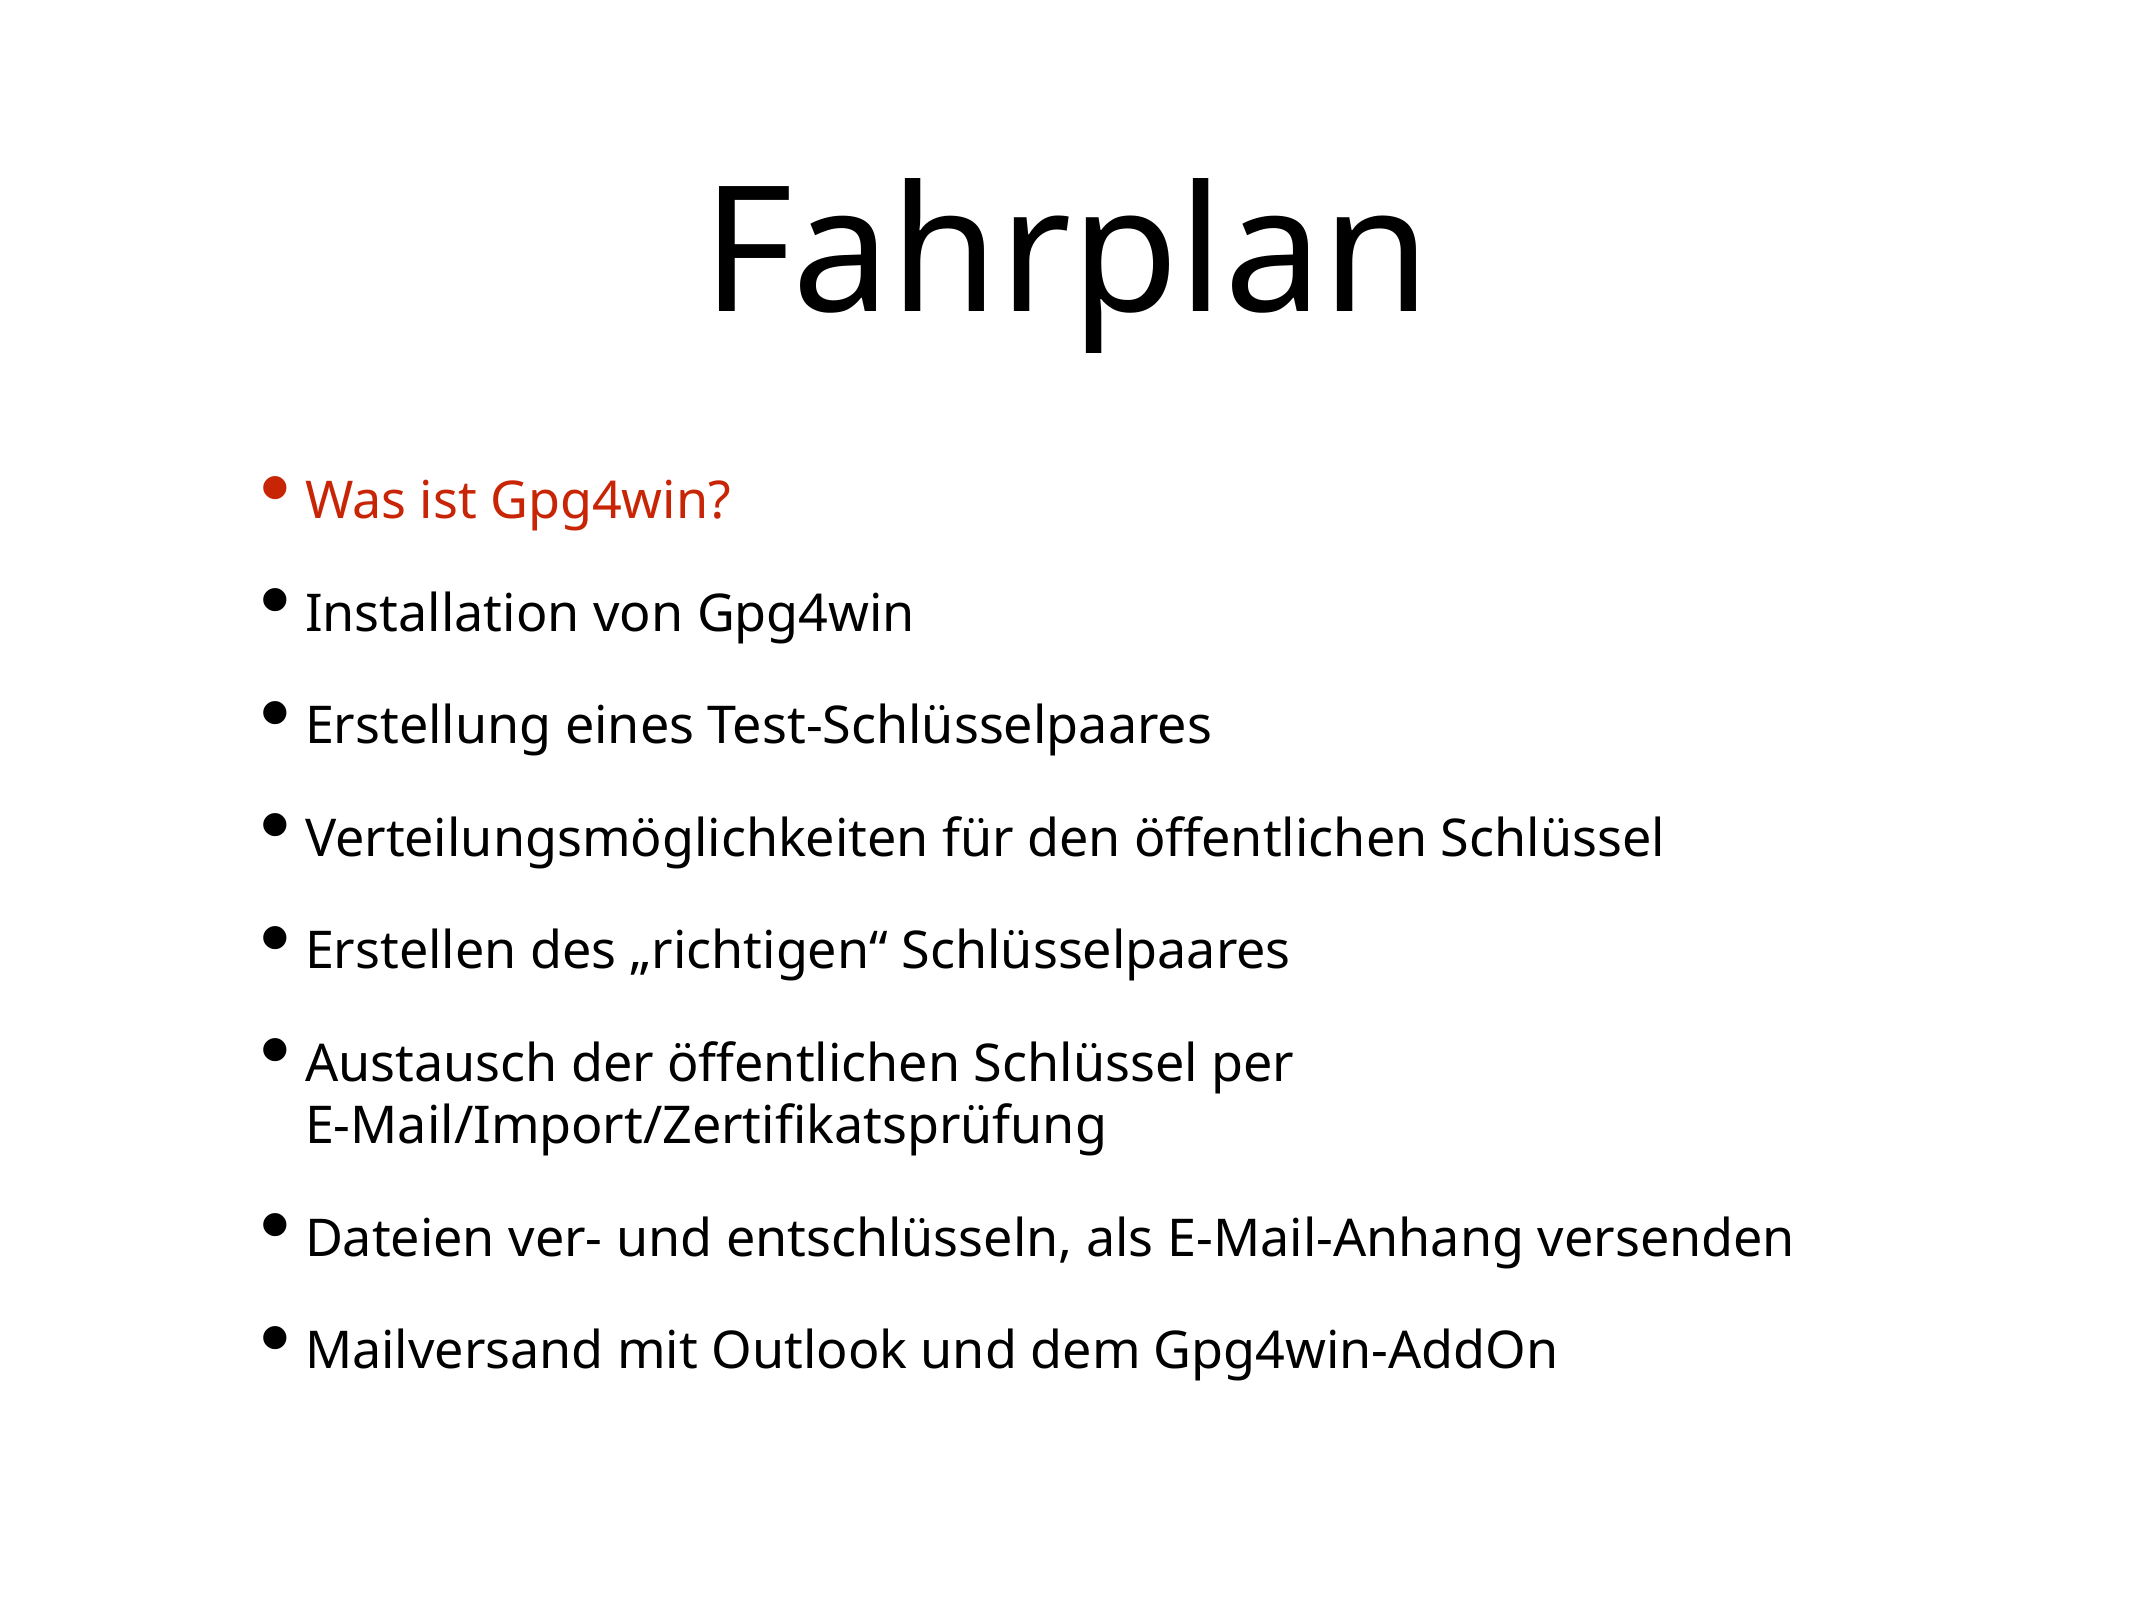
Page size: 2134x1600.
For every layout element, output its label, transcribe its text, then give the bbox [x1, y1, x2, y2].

list Was ist Gpg4win? Installation von Gpg4win Erstellung eines Test-Schlüsselpaares Verteilungsmöglichkeiten für den öffentlichen Schlüssel Erstellen des „richtigen“ Schlüsselpaares Austausch der öffentlichen Schlüssel per E-Mail/Import/Zertifikatsprüfung Dateien ver- und entschlüsseln, als E-Mail-Anhang versenden Mailversand mit Outlook und dem Gpg4win-AddOn [208, 454, 1925, 1392]
title Fahrplan [208, 41, 1925, 442]
